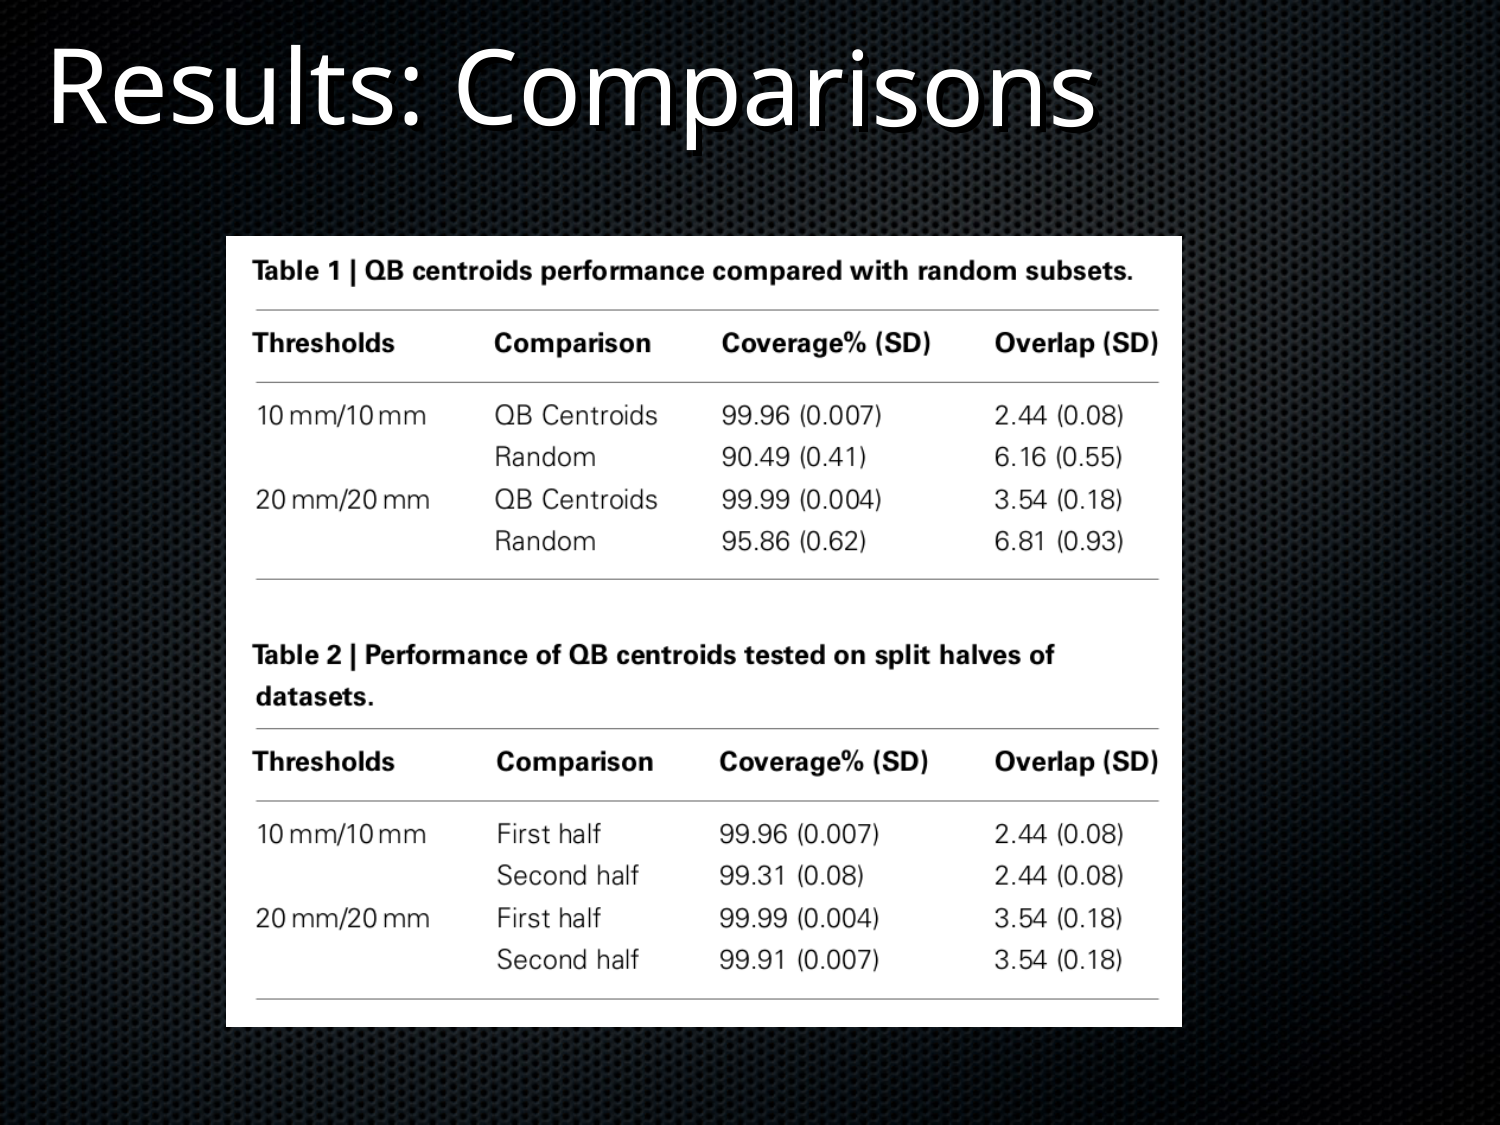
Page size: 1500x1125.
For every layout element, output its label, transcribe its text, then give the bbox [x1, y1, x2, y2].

title Results: Comparisons [36, 11, 1342, 158]
picture [0, 0, 1500, 1125]
